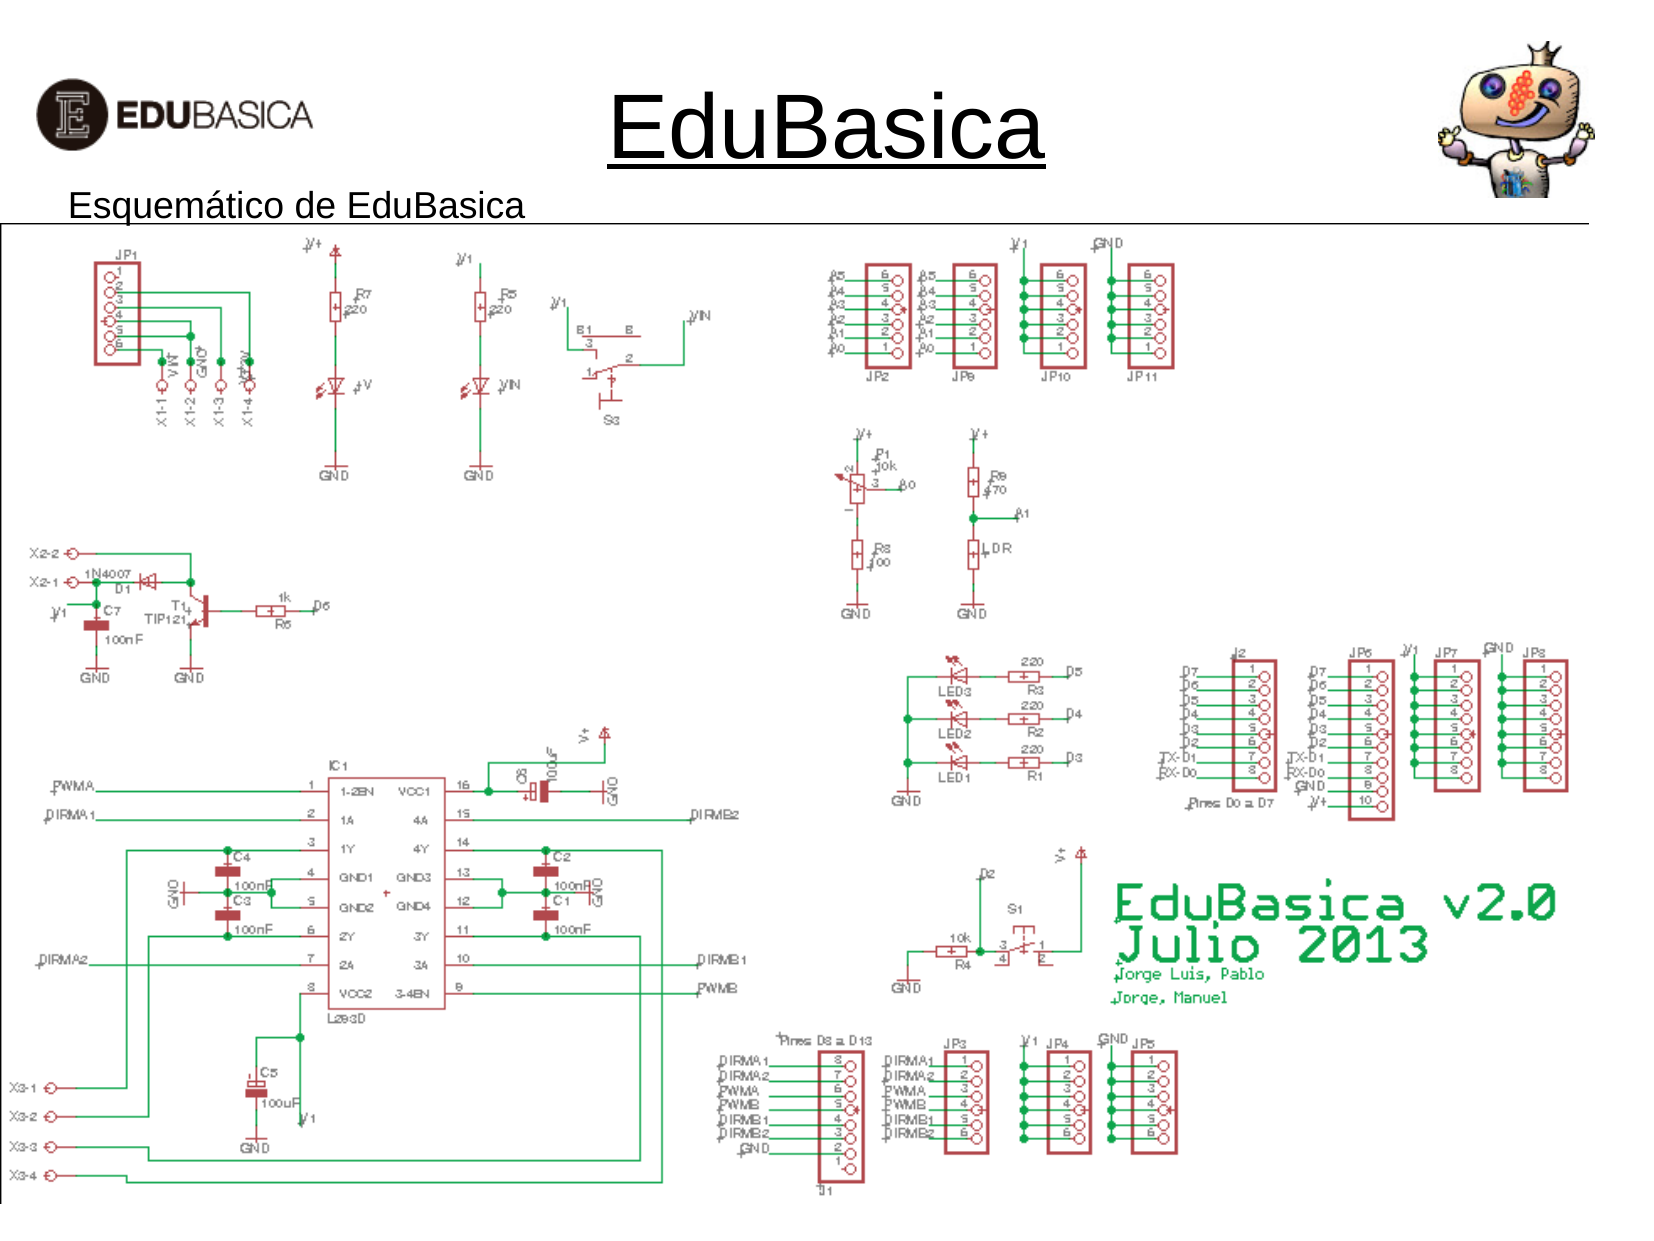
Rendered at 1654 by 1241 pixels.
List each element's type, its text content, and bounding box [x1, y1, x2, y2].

picture [1438, 41, 1595, 198]
title EduBasica [82, 23, 1571, 223]
picture [35, 77, 316, 154]
text_box Esquemático de EduBasica [53, 177, 541, 234]
picture [0, 223, 1589, 1204]
